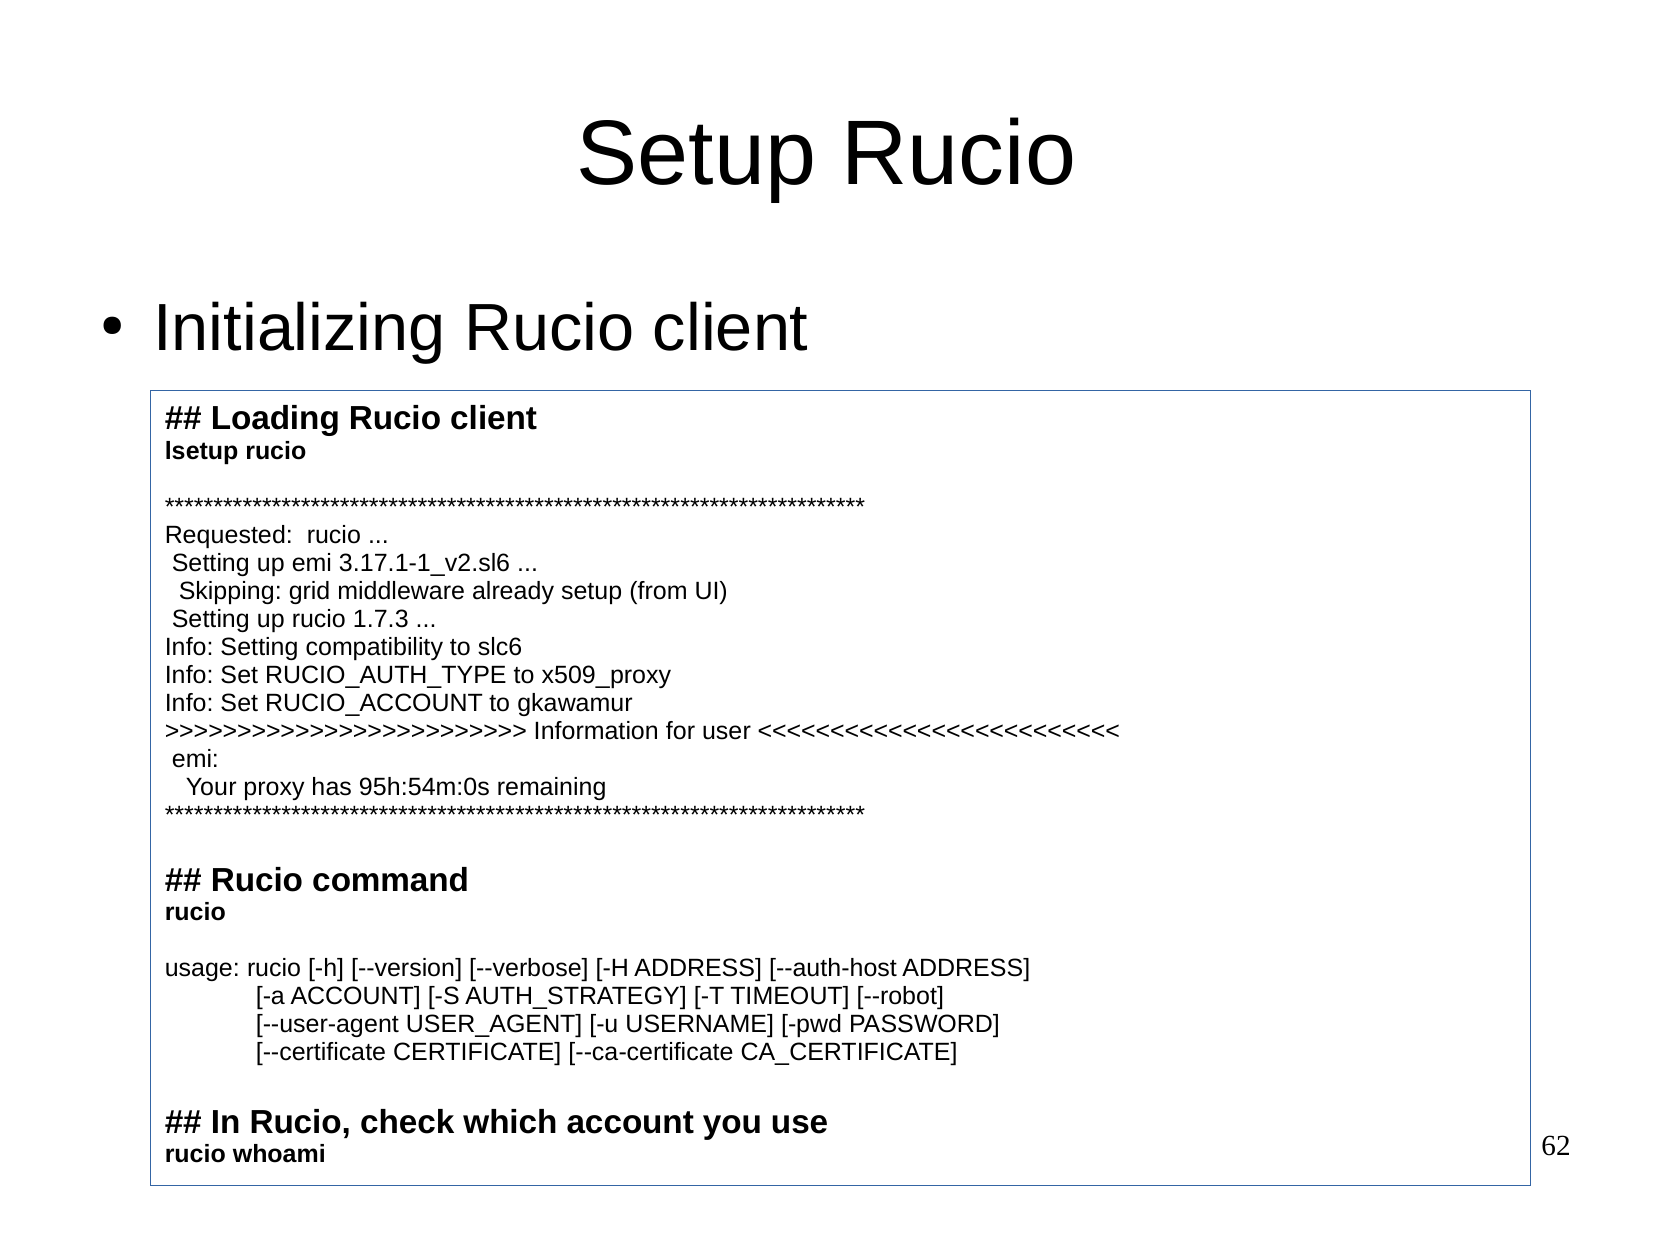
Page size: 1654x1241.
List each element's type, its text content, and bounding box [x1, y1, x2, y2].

title Setup Rucio [82, 49, 1571, 257]
list Initializing Rucio client [82, 290, 1571, 1010]
text_box ## Loading Rucio client lsetup rucio ************************************************************************ Requested: rucio ... Setting up emi 3.17.1-1_v2.sl6 ... Skipping: grid middleware already setup (from UI) Setting up rucio 1.7.3 ... Info: Setting compatibility to slc6 Info: Set RUCIO_AUTH_TYPE to x509_proxy Info: Set RUCIO_ACCOUNT to gkawamur >>>>>>>>>>>>>>>>>>>>>>>>> Information for user <<<<<<<<<<<<<<<<<<<<<<<<< emi: Your proxy has 95h:54m:0s remaining ************************************************************************ ## Rucio command rucio usage: rucio [-h] [--version] [--verbose] [-H ADDRESS] [--auth-host ADDRESS] [-a ACCOUNT] [-S AUTH_STRATEGY] [-T TIMEOUT] [--robot] [--user-agent USER_AGENT] [-u USERNAME] [-pwd PASSWORD] [--certificate CERTIFICATE] [--ca-certificate CA_CERTIFICATE] ## In Rucio, check which account you use rucio whoami [150, 390, 1531, 1186]
